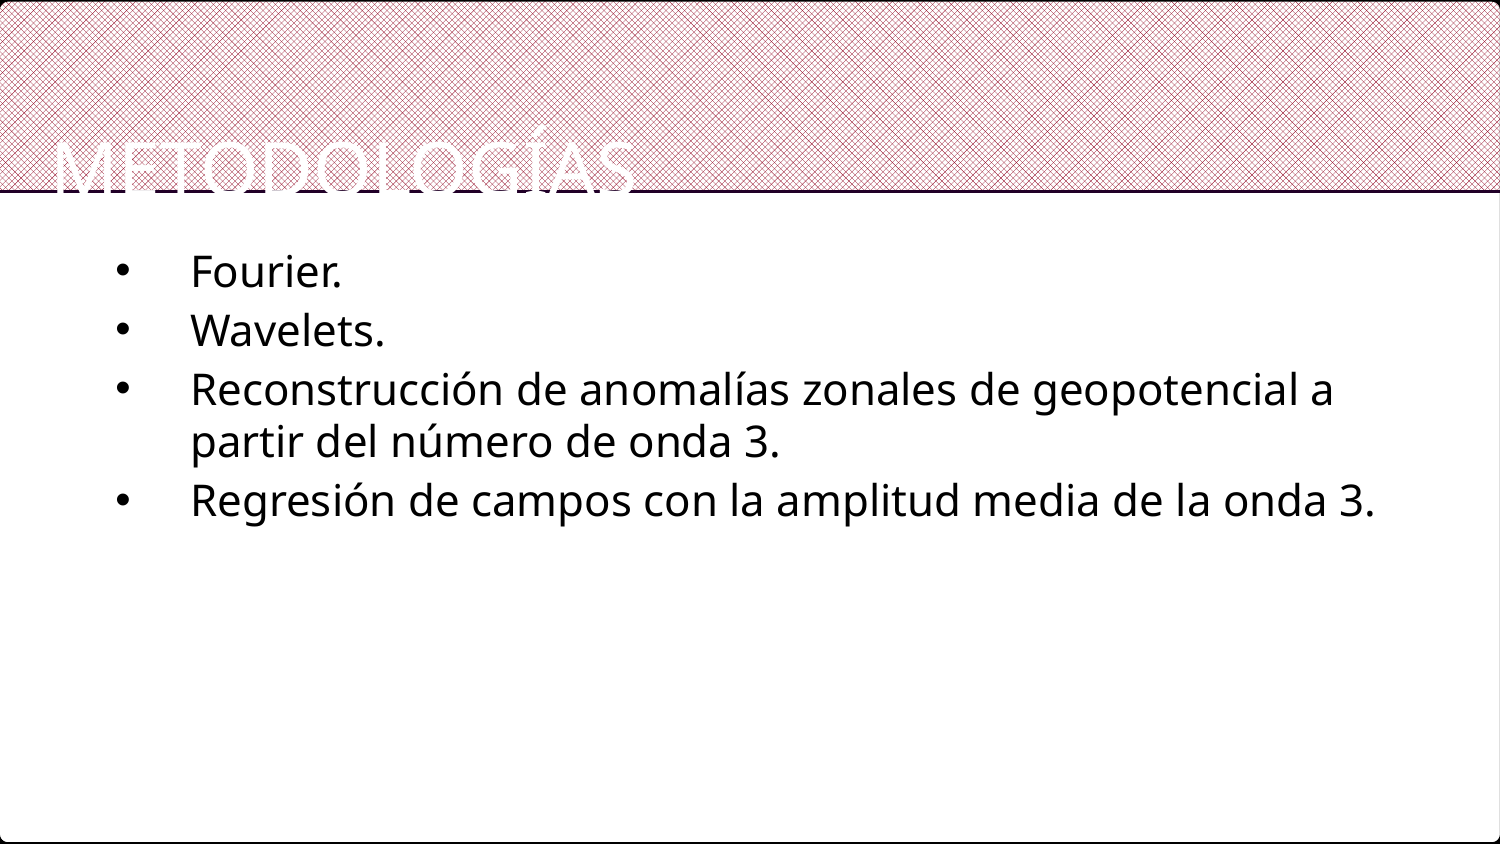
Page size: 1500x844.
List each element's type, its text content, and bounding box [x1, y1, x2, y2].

list Fourier. Wavelets. Reconstrucción de anomalías zonales de geopotencial a partir del número de onda 3. Regresión de campos con la amplitud media de la onda 3. [100, 235, 1412, 724]
list Metodologías [35, 91, 1465, 243]
